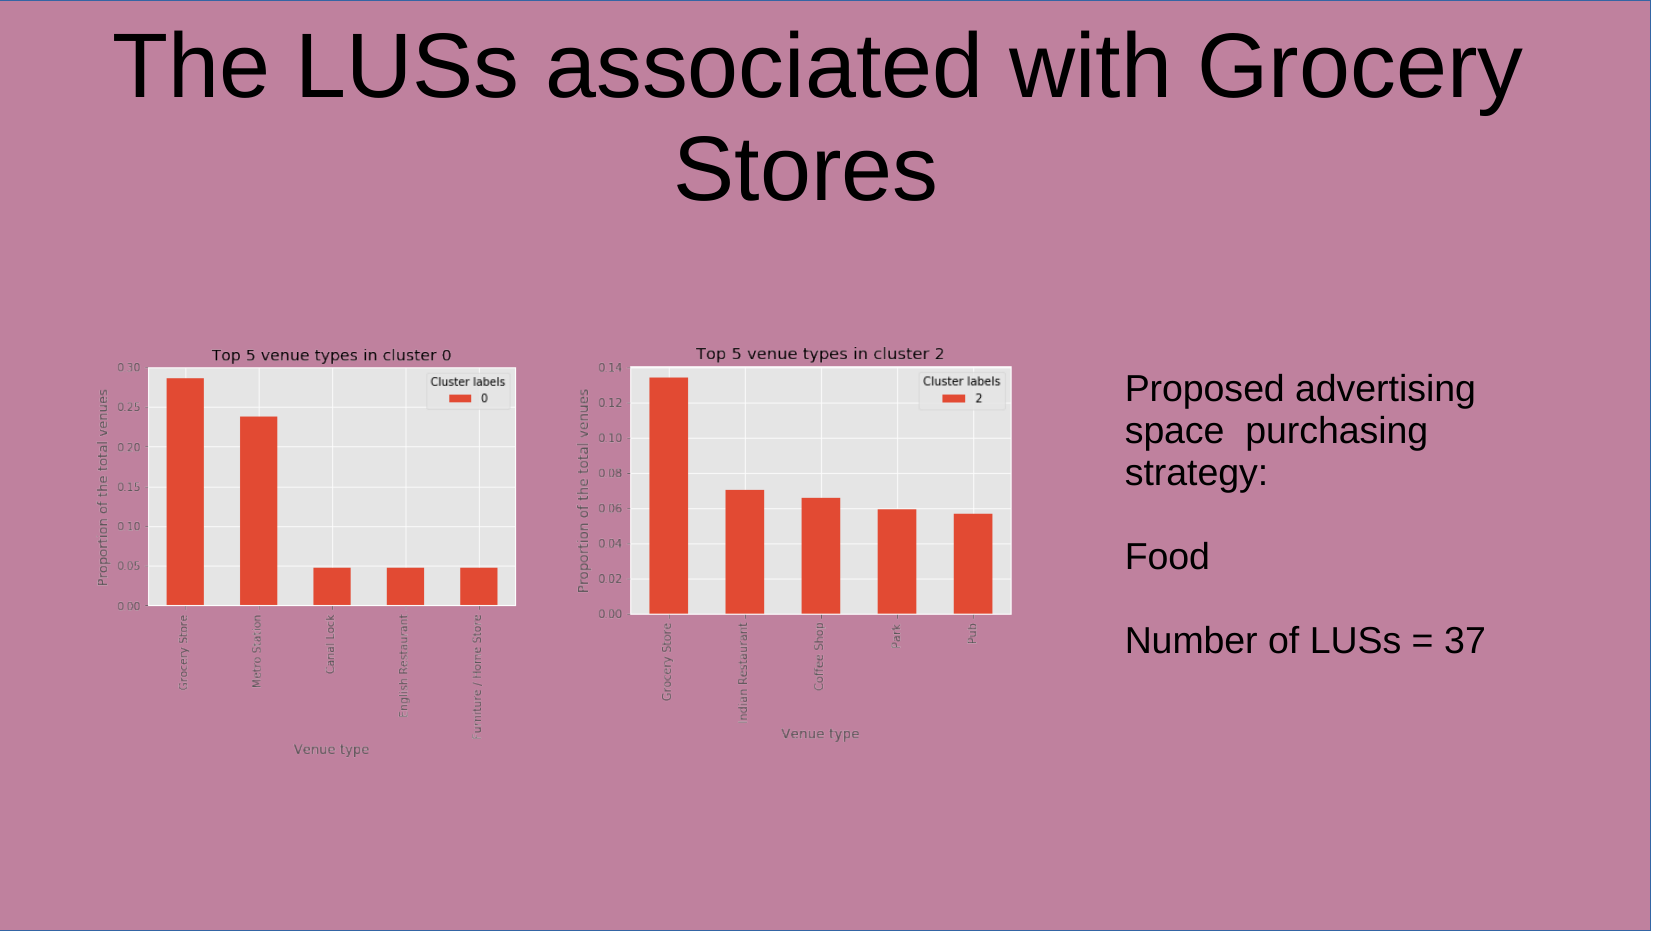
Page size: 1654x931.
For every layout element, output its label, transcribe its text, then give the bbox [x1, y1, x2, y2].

picture [570, 339, 1022, 751]
title The LUSs associated with Grocery Stores [75, 14, 1564, 220]
text_box [0, 0, 1651, 931]
text_box Proposed advertising space purchasing strategy: Food Number of LUSs = 37 [1110, 360, 1531, 711]
picture [90, 341, 526, 766]
